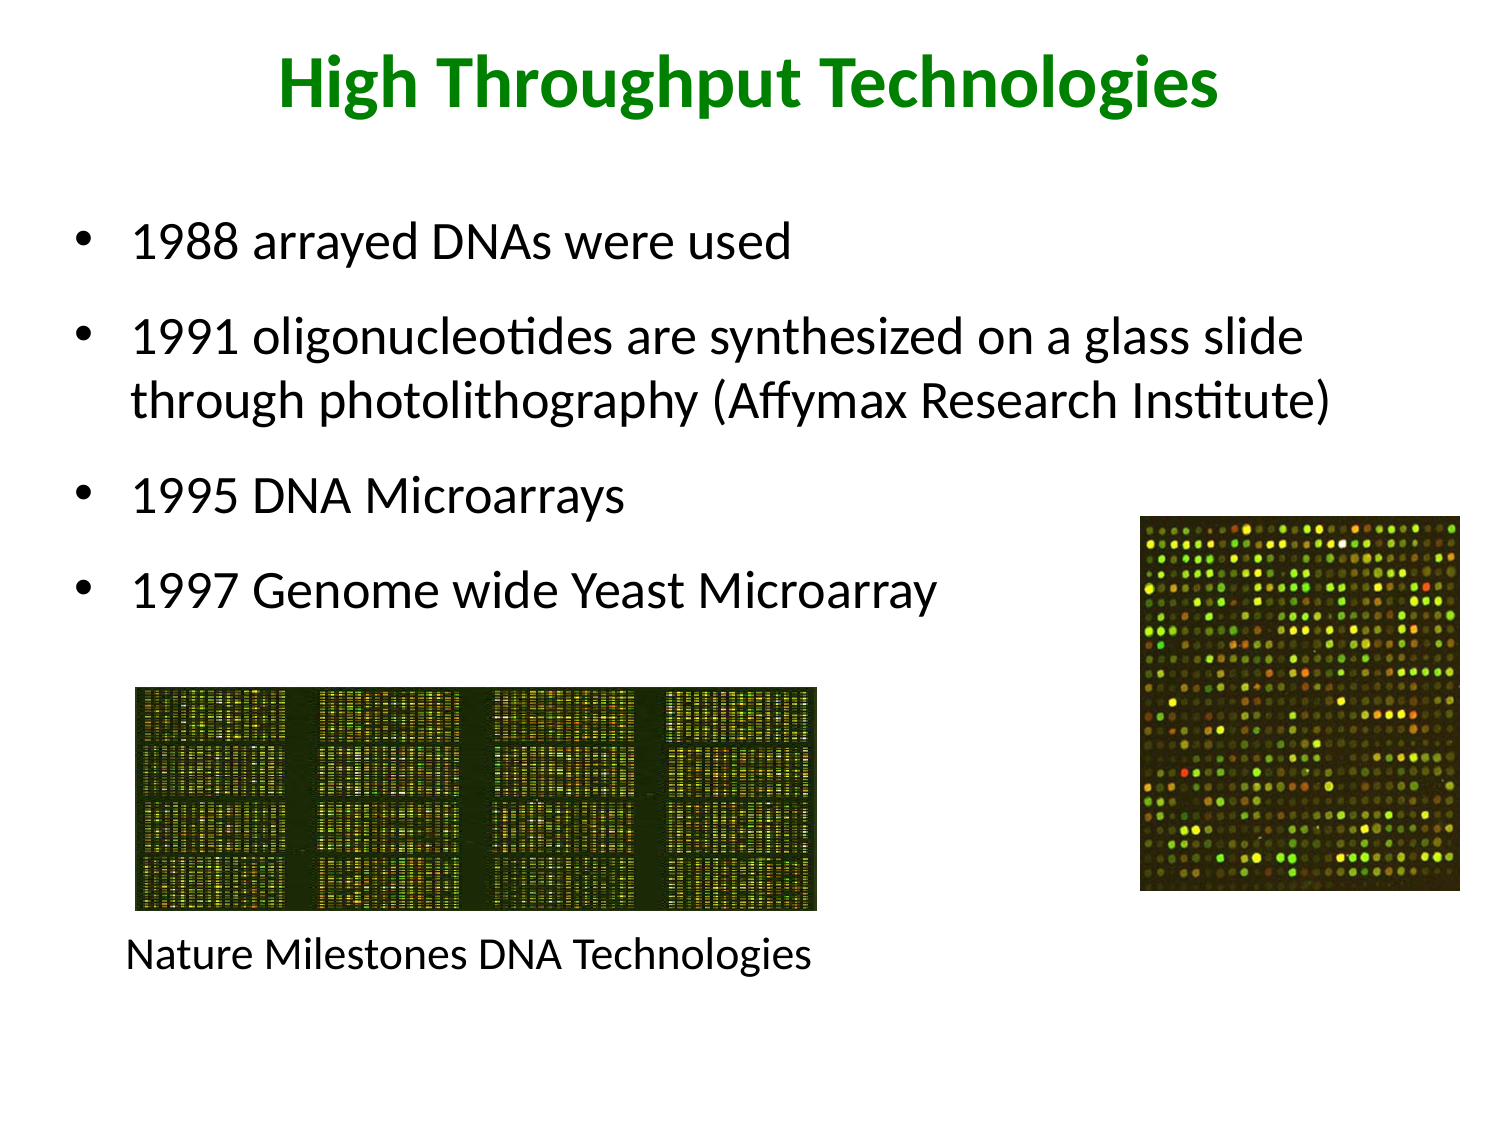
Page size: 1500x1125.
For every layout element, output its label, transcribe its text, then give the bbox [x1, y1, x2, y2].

text_box Nature Milestones DNA Technologies [110, 916, 996, 972]
text_box 1988 arrayed DNAs were used 1991 oligonucleotides are synthesized on a glass slide through photolithography (Affymax Research Institute)‏ 1995 DNA Microarrays 1997 Genome wide Yeast Microarray [74, 205, 1425, 948]
text_box High Throughput Technologies [74, 0, 1425, 178]
picture [1140, 516, 1460, 891]
picture [135, 687, 817, 911]
